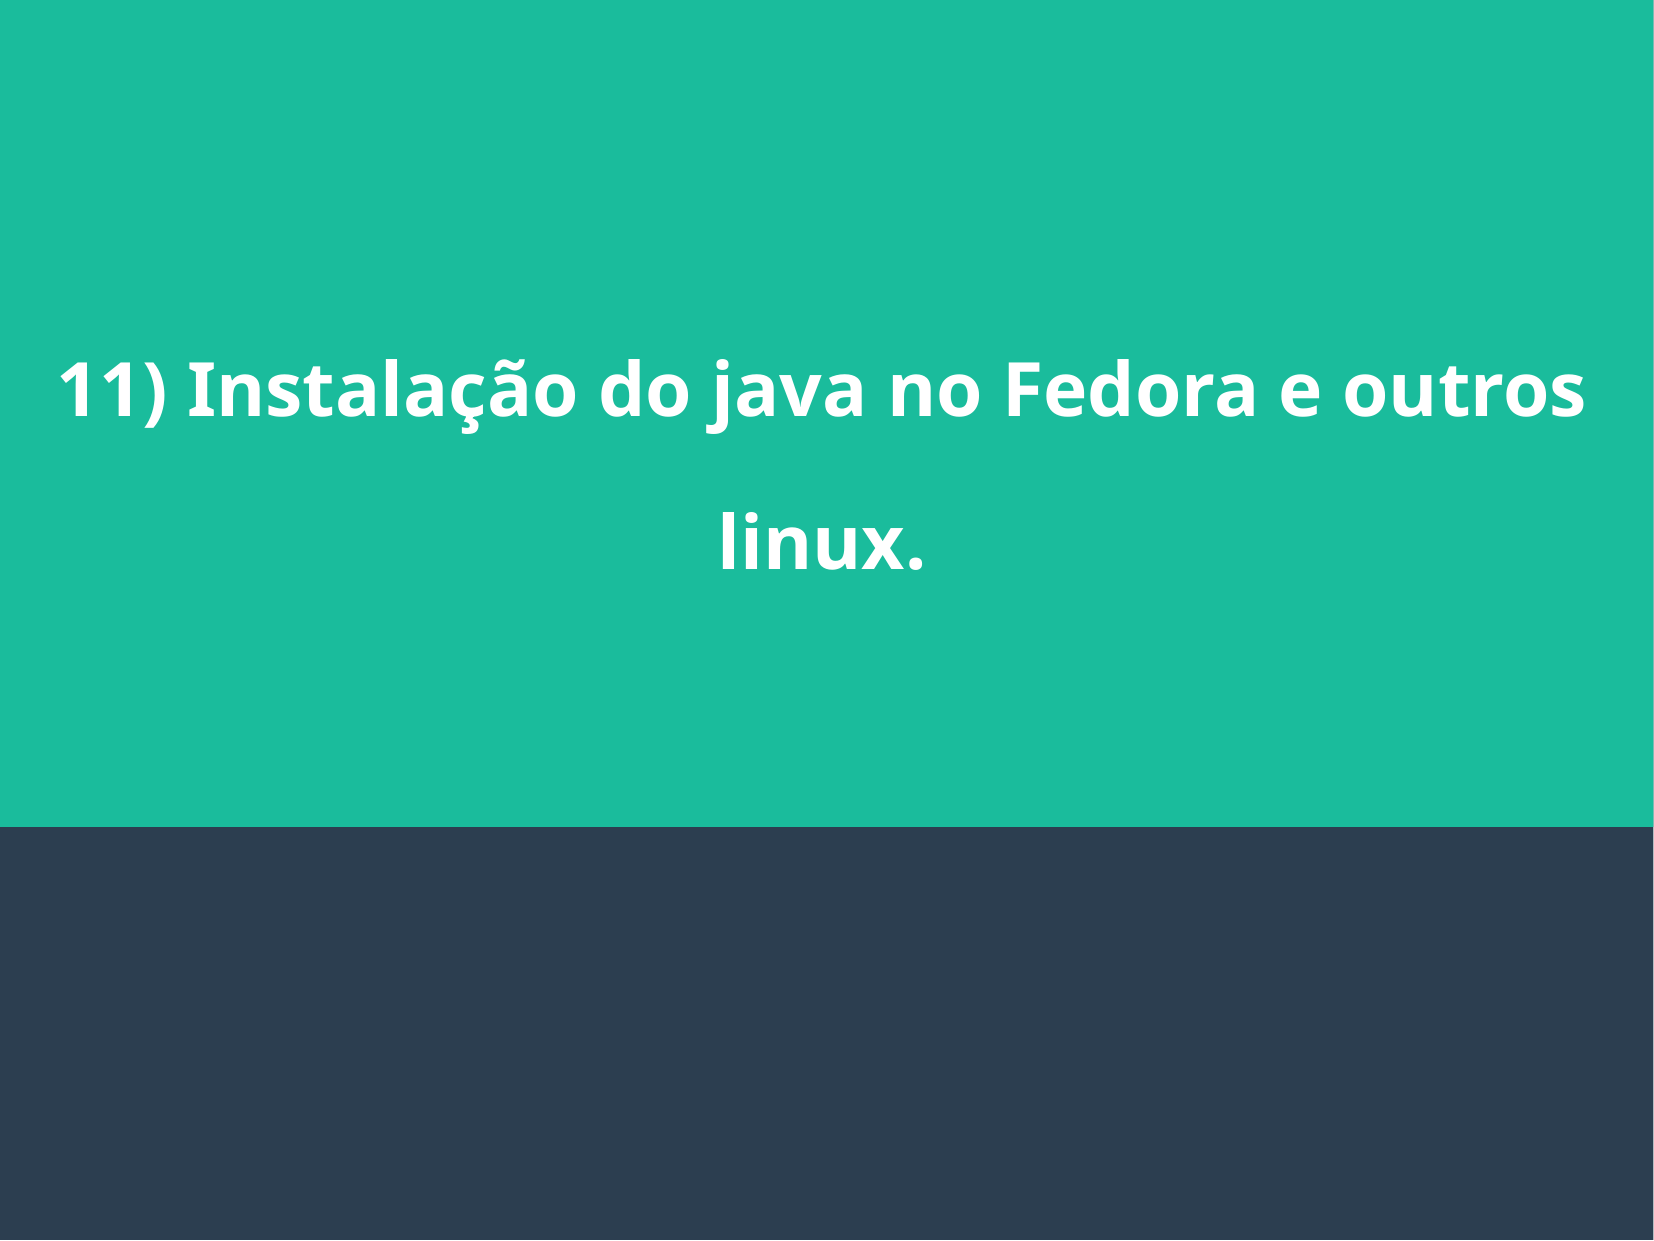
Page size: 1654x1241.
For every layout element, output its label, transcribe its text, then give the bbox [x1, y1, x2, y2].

title 11) Instalação do java no Fedora e outros linux. [54, 285, 1591, 443]
